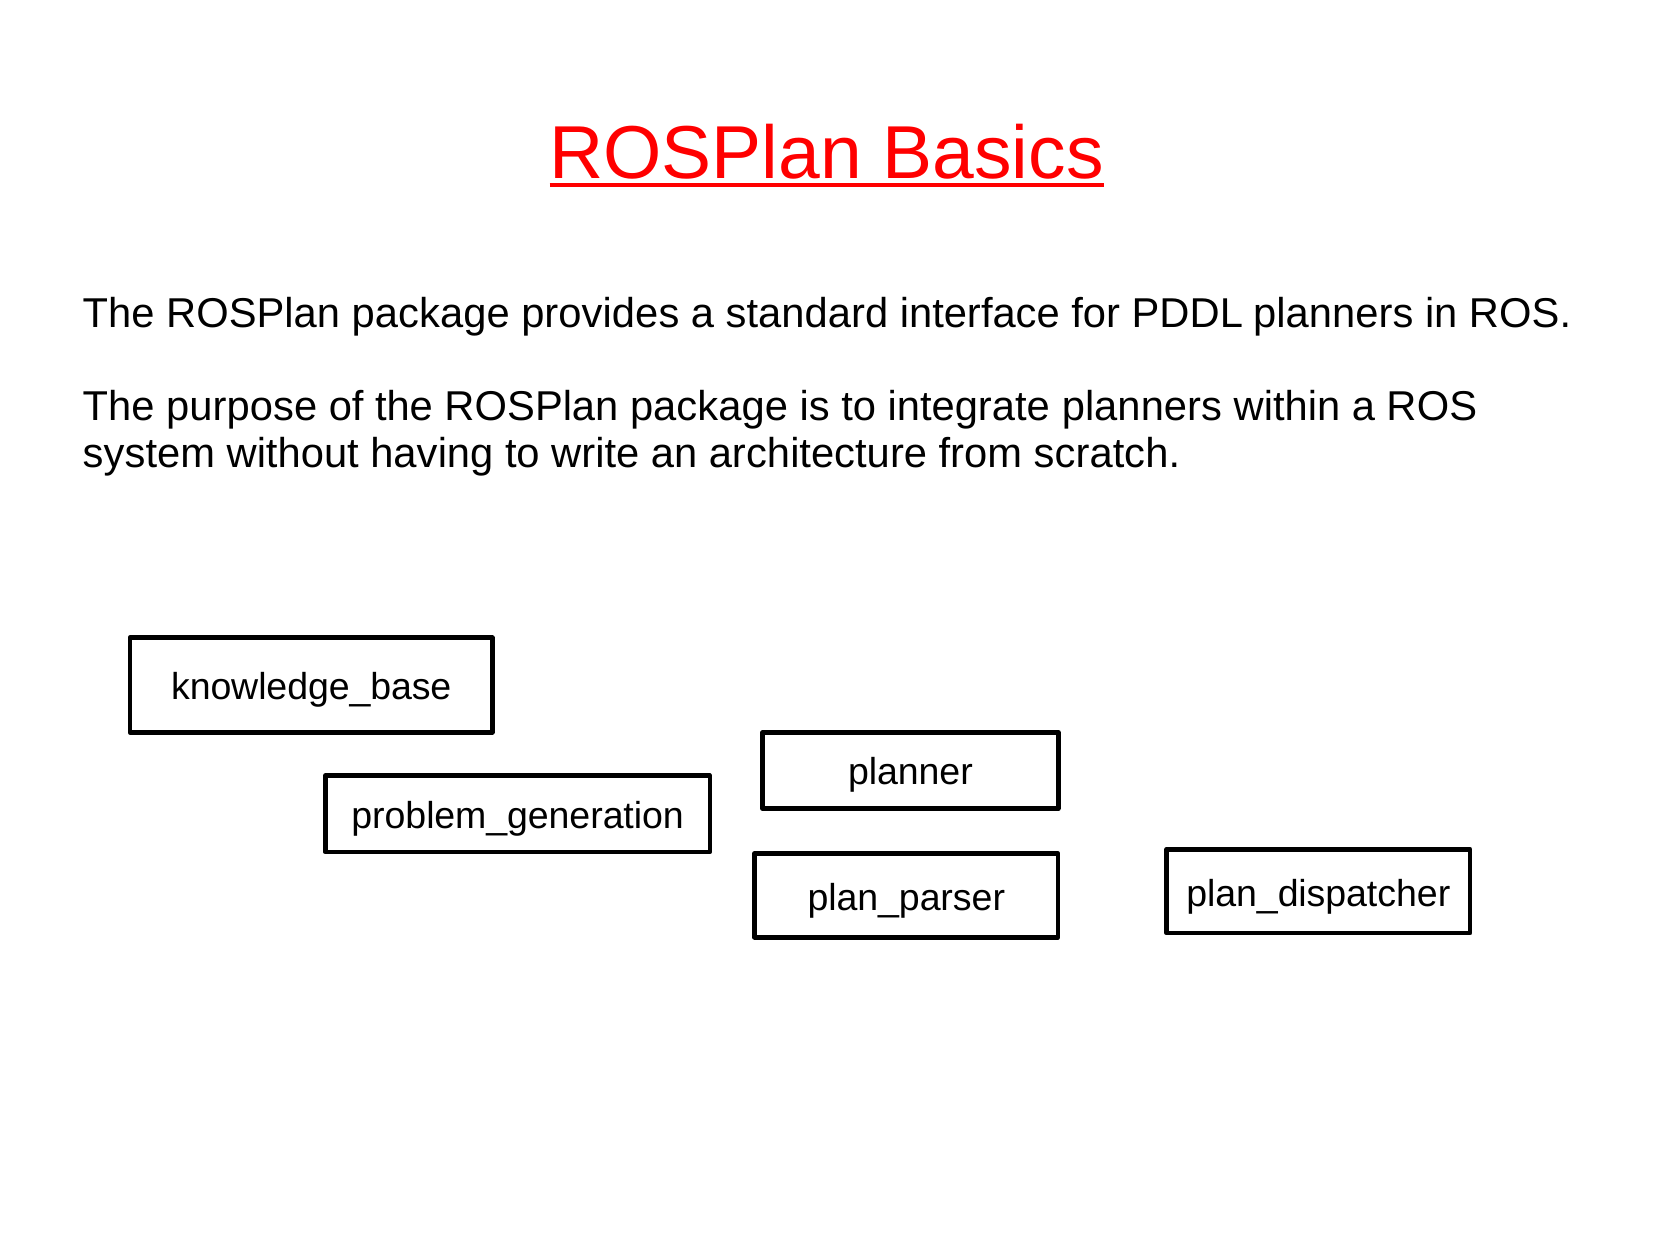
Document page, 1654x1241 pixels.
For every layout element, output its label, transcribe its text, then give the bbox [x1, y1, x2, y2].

title ROSPlan Basics [82, 49, 1571, 257]
text_box plan_parser [754, 853, 1058, 938]
text_box problem_generation [325, 775, 710, 852]
subtitle The ROSPlan package provides a standard interface for PDDL planners in ROS. The purpose of the ROSPlan package is to integrate planners within a ROS system without having to write an architecture from scratch. [82, 290, 1583, 544]
text_box planner [762, 732, 1059, 809]
text_box knowledge_base [129, 637, 493, 733]
text_box plan_dispatcher [1166, 849, 1471, 934]
